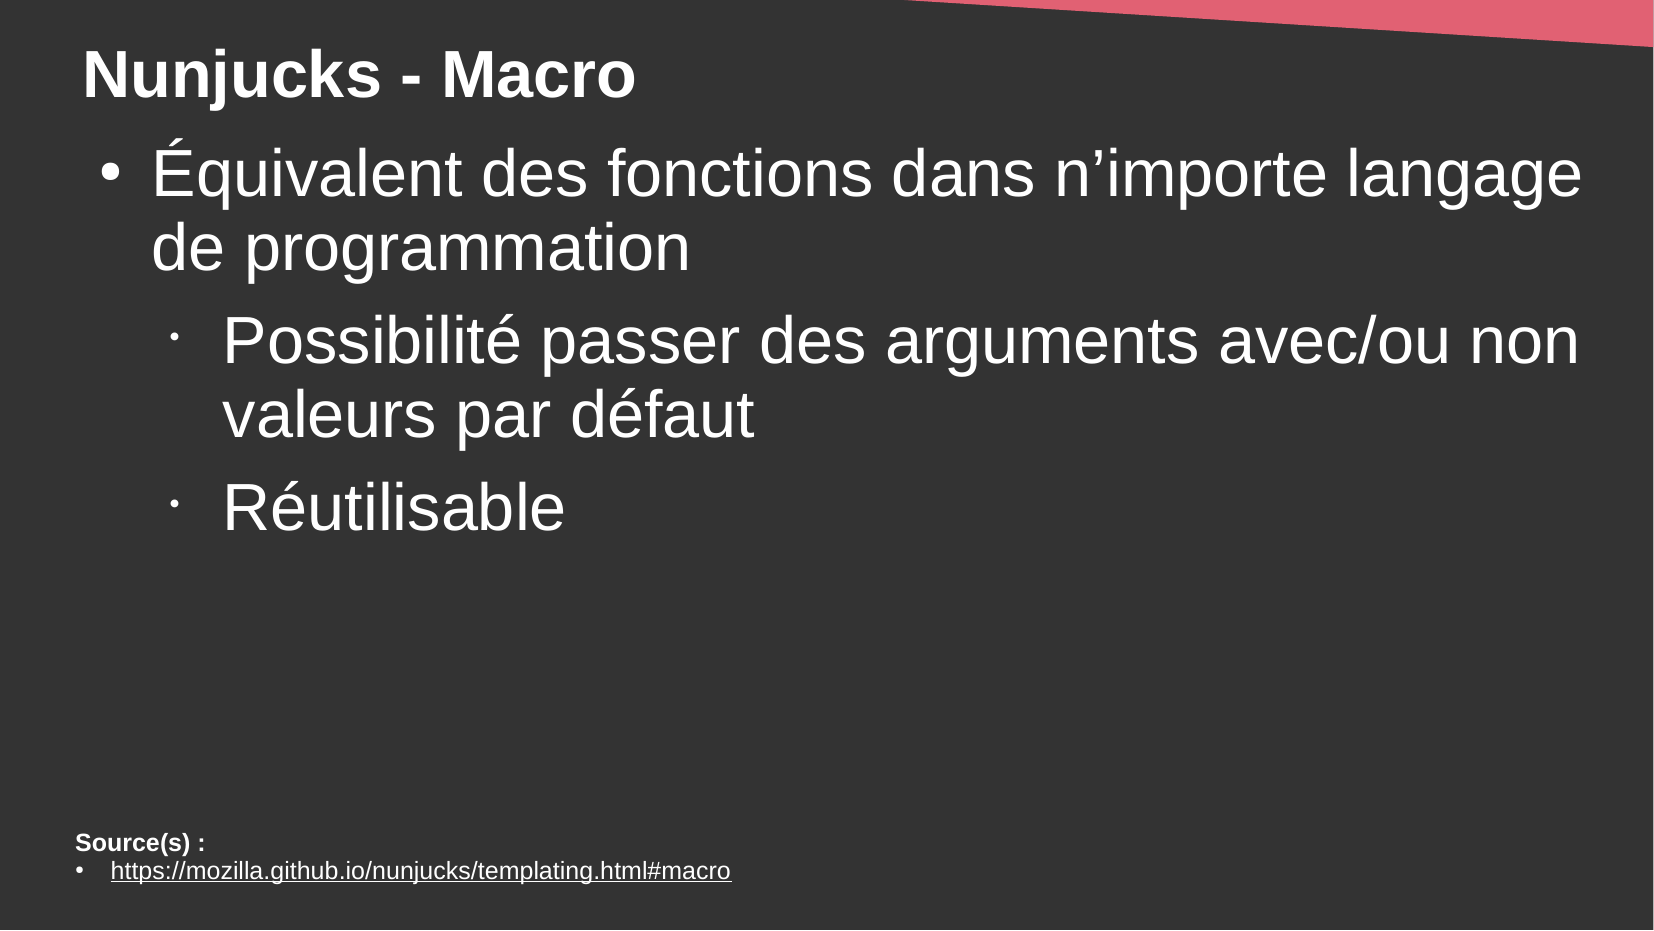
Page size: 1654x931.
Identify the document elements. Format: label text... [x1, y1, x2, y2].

text_box [904, 0, 1654, 48]
title Nunjucks - Macro [82, 37, 1571, 112]
text_box Source(s) : https://mozilla.github.io/nunjucks/templating.html#macro [60, 821, 1546, 931]
list Équivalent des fonctions dans n’importe langage de programmation Possibilité passer des arguments avec/ou non valeurs par défaut Réutilisable [80, 135, 1620, 739]
